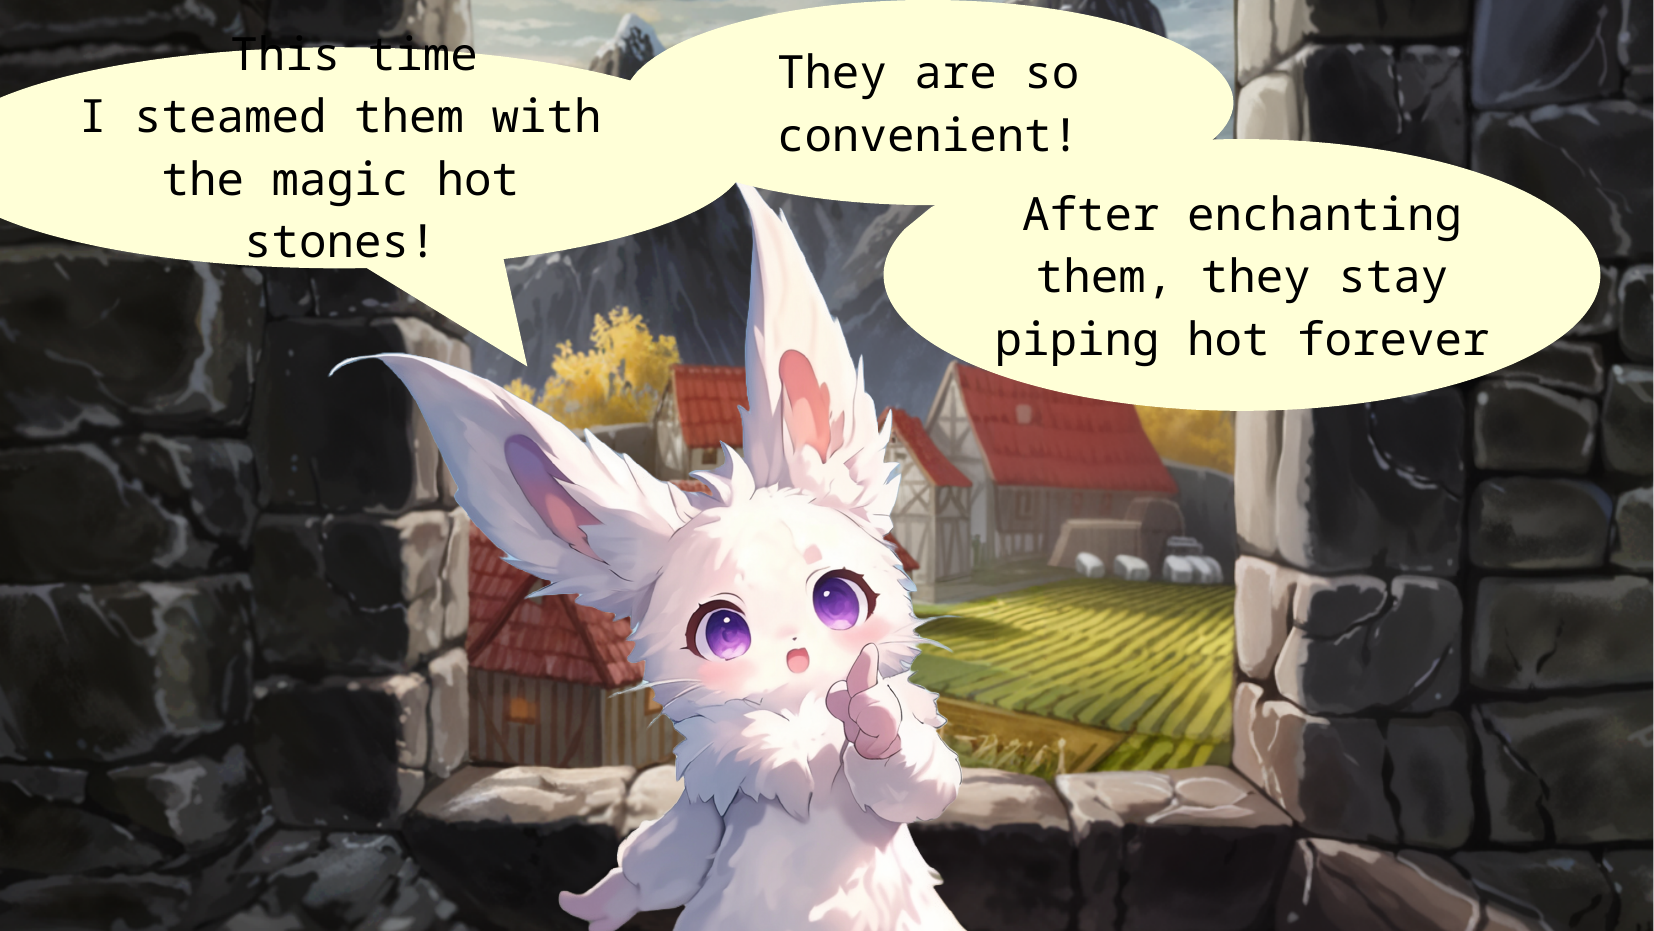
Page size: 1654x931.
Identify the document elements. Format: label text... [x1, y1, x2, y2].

picture [458, 48, 470, 52]
text_box They are so convenient! [630, 0, 1234, 206]
text_box After enchanting them, they stay piping hot forever [883, 139, 1601, 411]
text_box This time I steamed them with the magic hot stones! [0, 47, 746, 367]
picture [0, 0, 1654, 931]
picture [0, 0, 885, 97]
